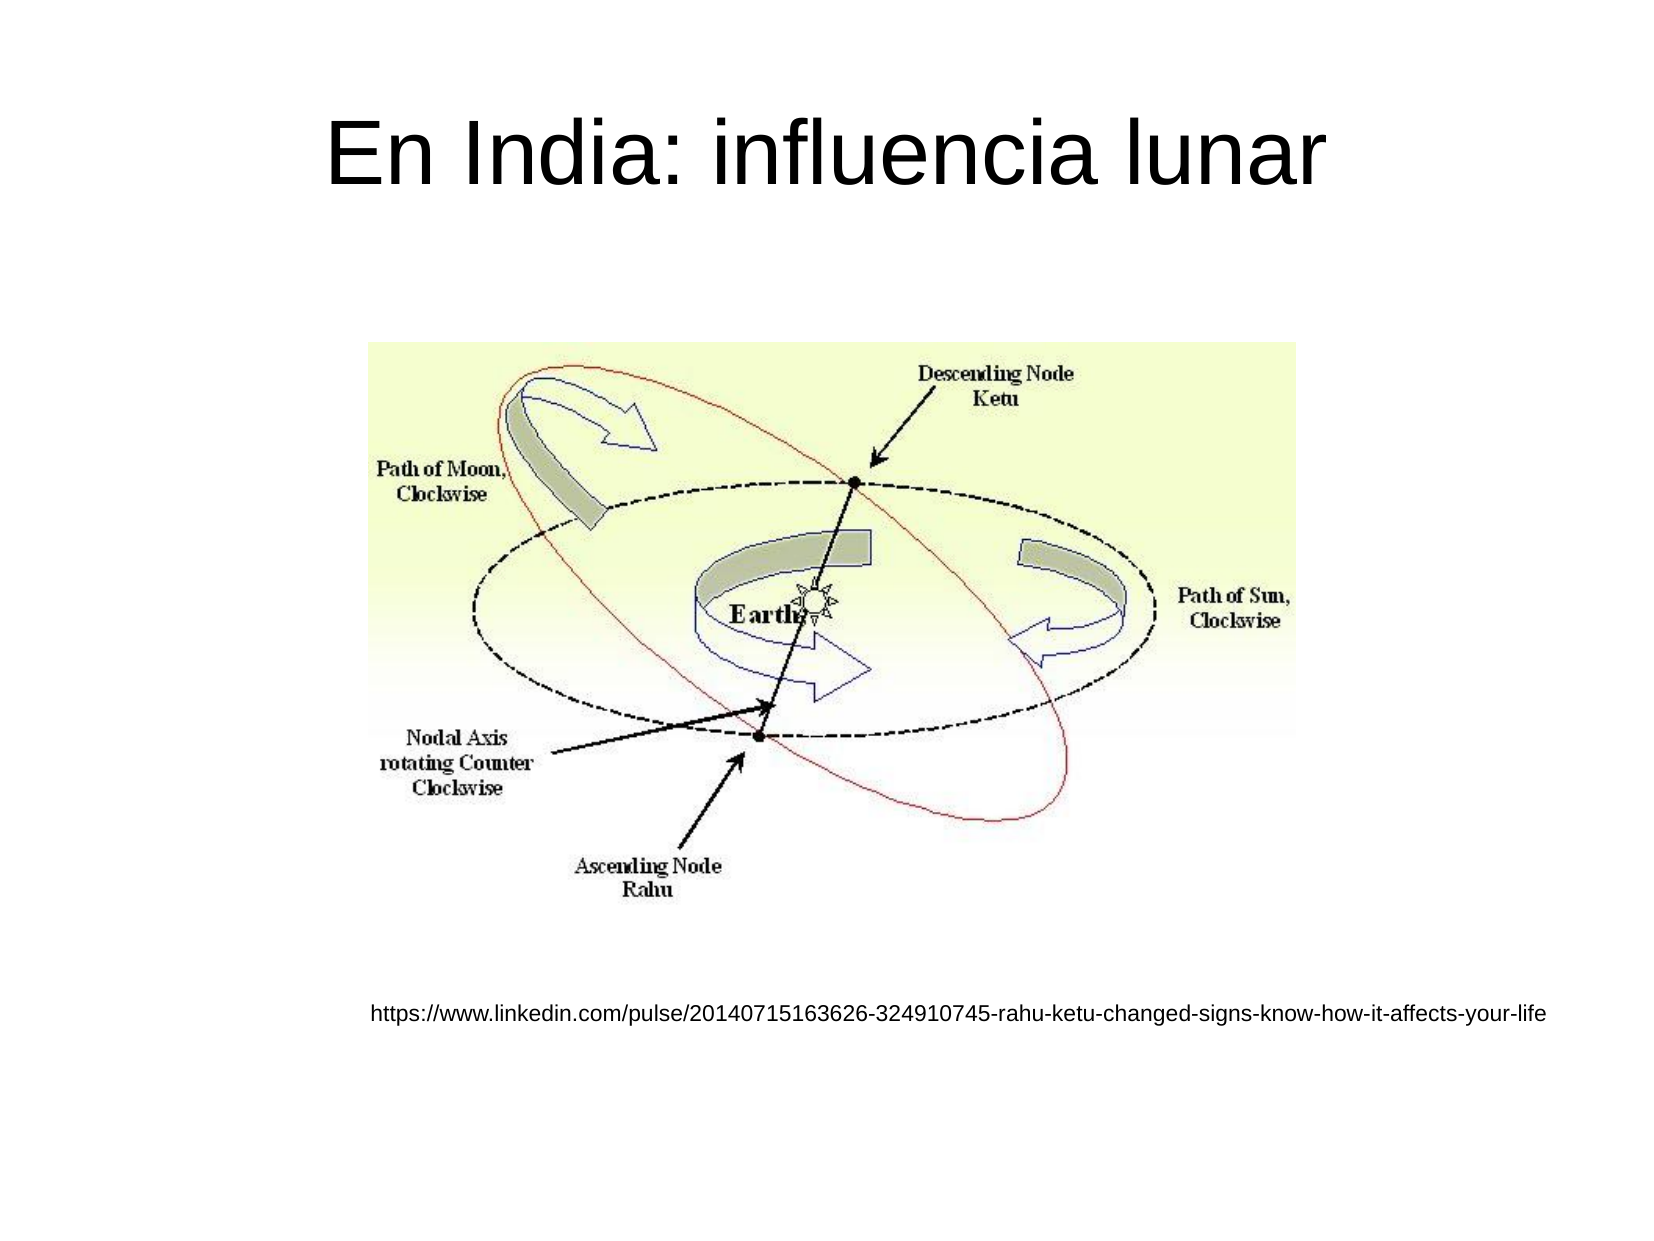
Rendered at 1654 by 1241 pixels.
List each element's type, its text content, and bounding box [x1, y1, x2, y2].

text_box https://www.linkedin.com/pulse/20140715163626-324910745-rahu-ketu-changed-signs-know-how-it-affects-your-life [355, 993, 1576, 1051]
title En India: influencia lunar [82, 49, 1571, 257]
picture [368, 342, 1296, 908]
